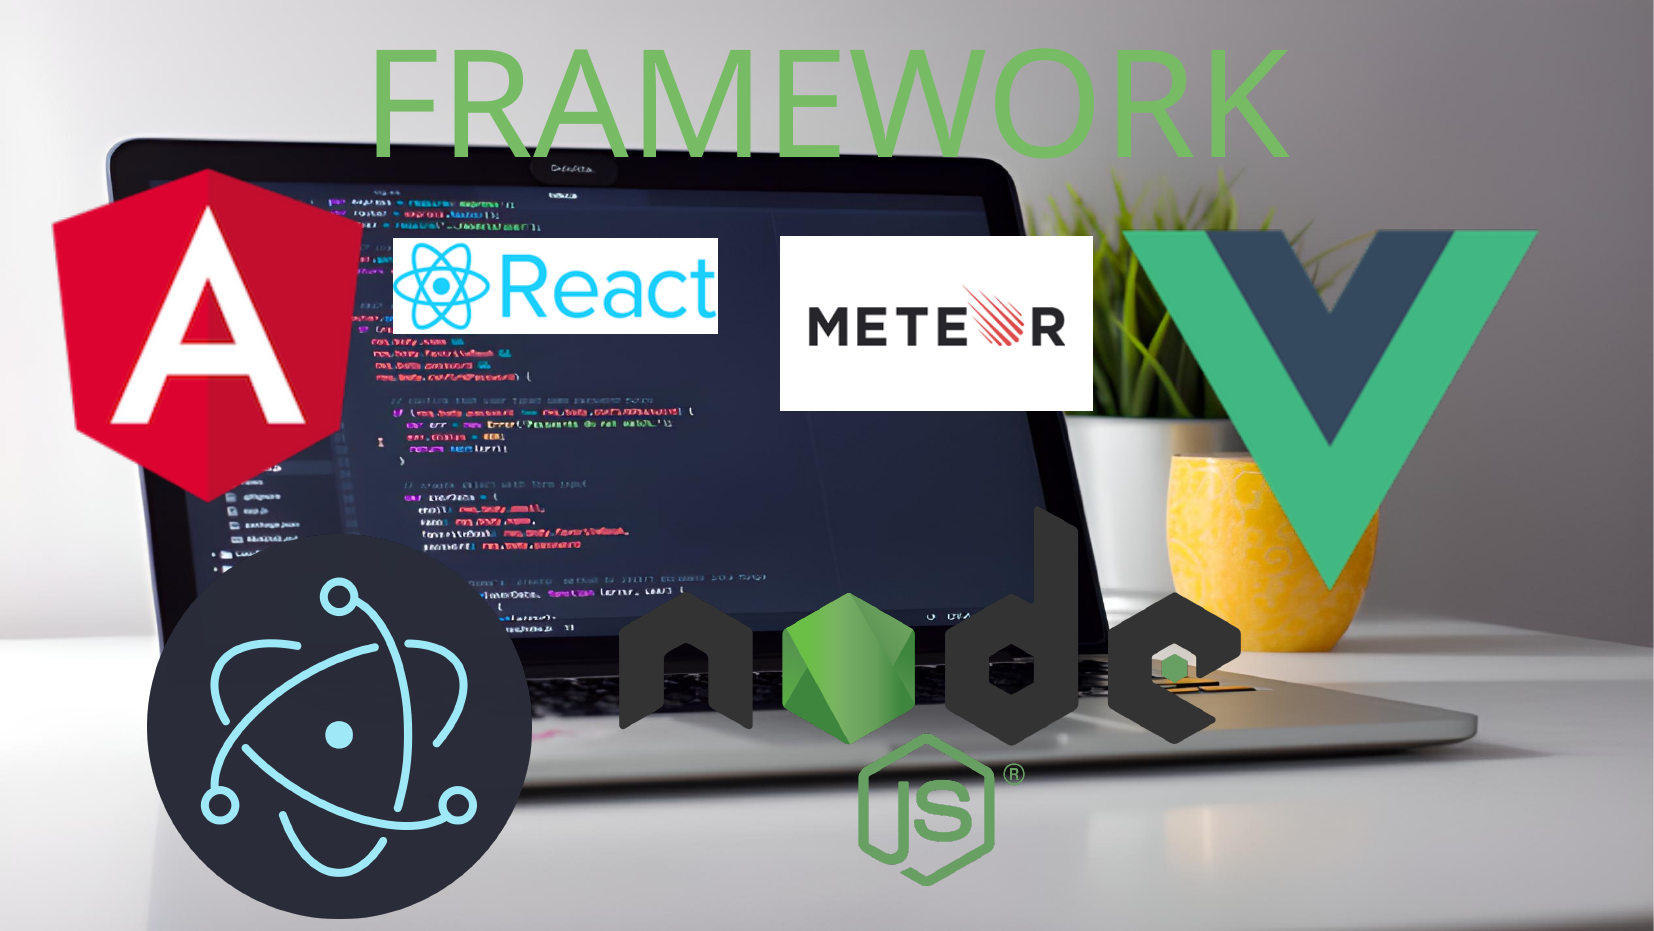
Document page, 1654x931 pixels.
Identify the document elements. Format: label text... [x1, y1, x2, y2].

title FRAMEWORK [82, 21, 1571, 178]
picture [0, 0, 1654, 931]
